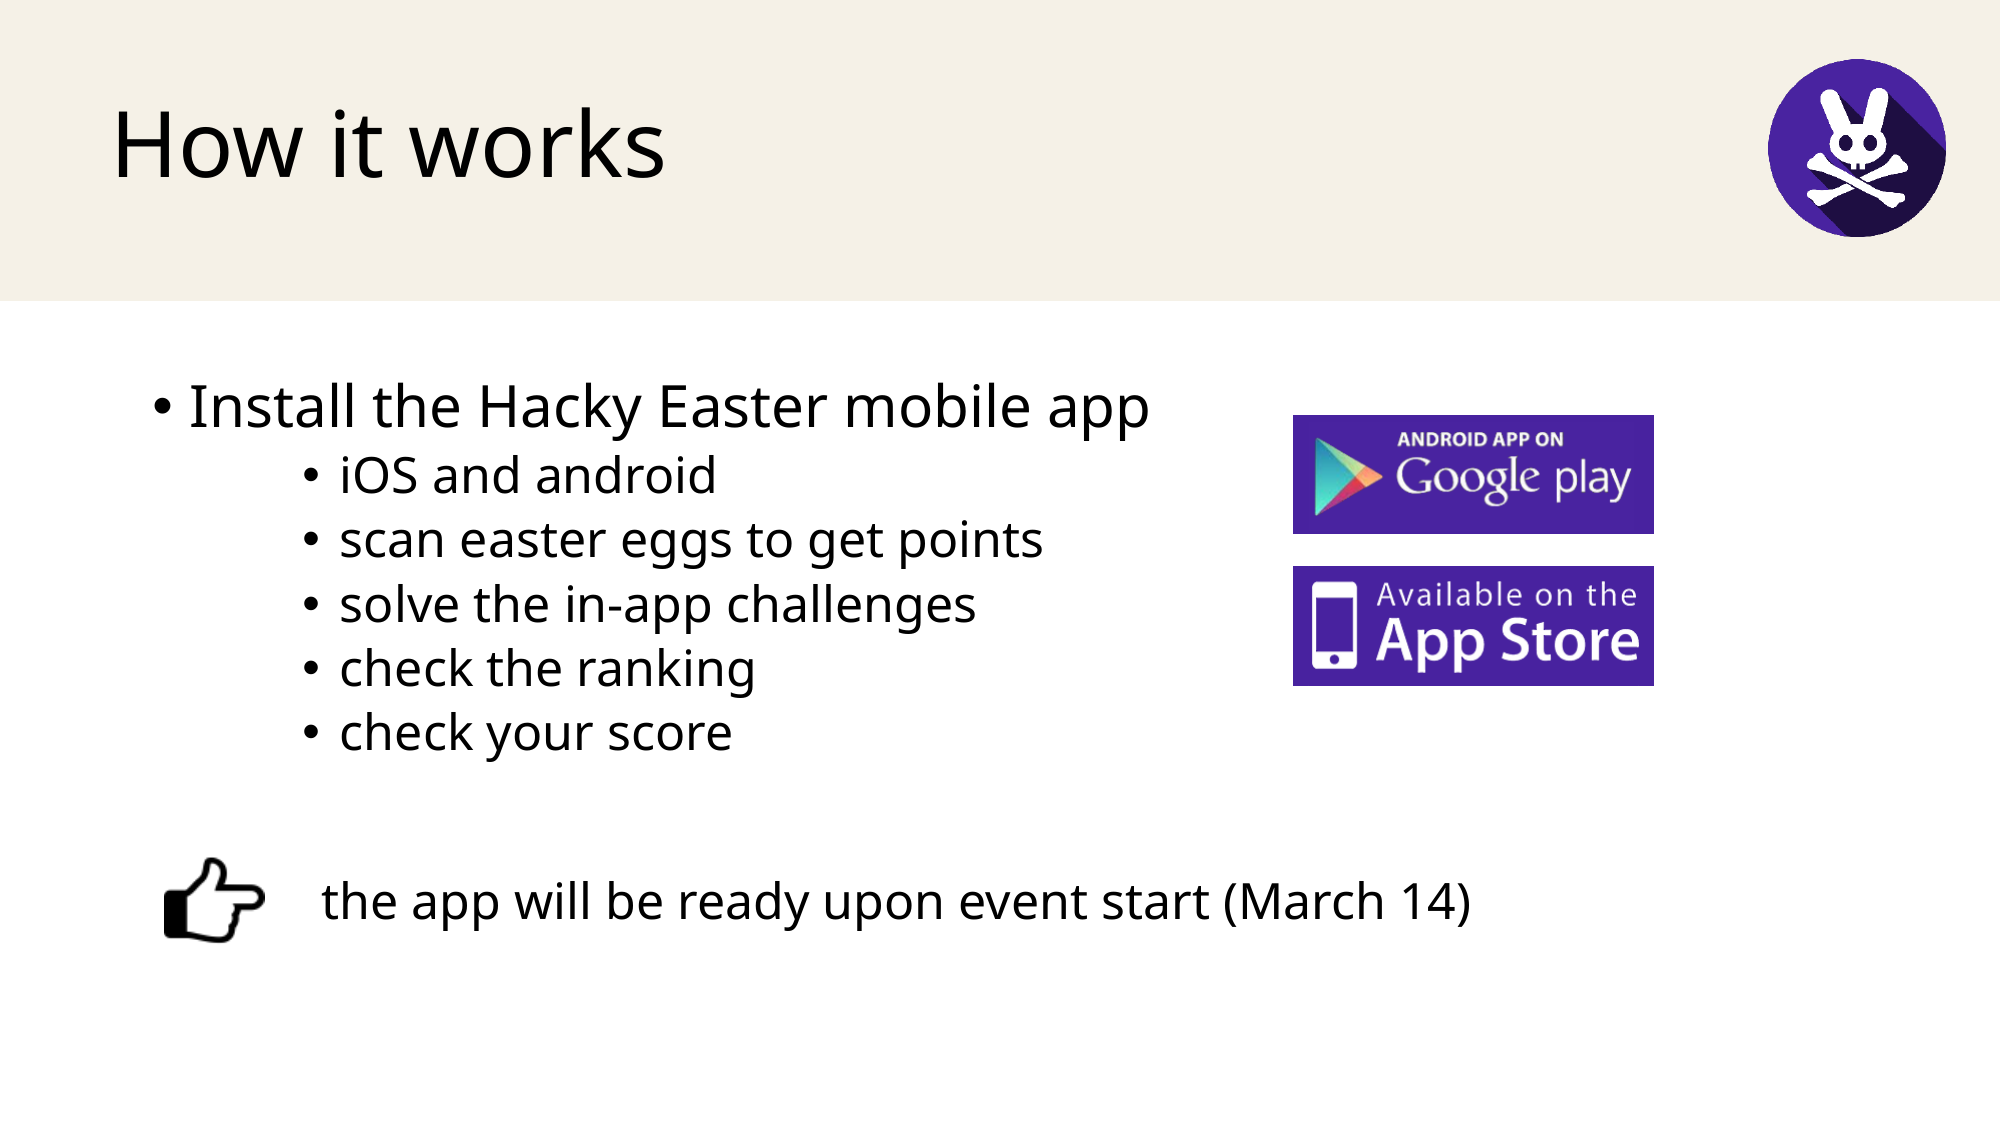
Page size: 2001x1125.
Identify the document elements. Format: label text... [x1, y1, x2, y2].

list Install the Hacky Easter mobile app iOS and android scan easter eggs to get points solve the in-app challenges check the ranking check your score [137, 369, 1863, 1035]
text_box [0, 0, 2000, 301]
picture [1293, 415, 1654, 534]
picture [1821, 59, 1946, 237]
picture [1293, 567, 1654, 686]
text_box the app will be ready upon event start (March 14) [306, 862, 1574, 999]
picture [164, 850, 265, 951]
title How it works [95, 39, 1821, 257]
